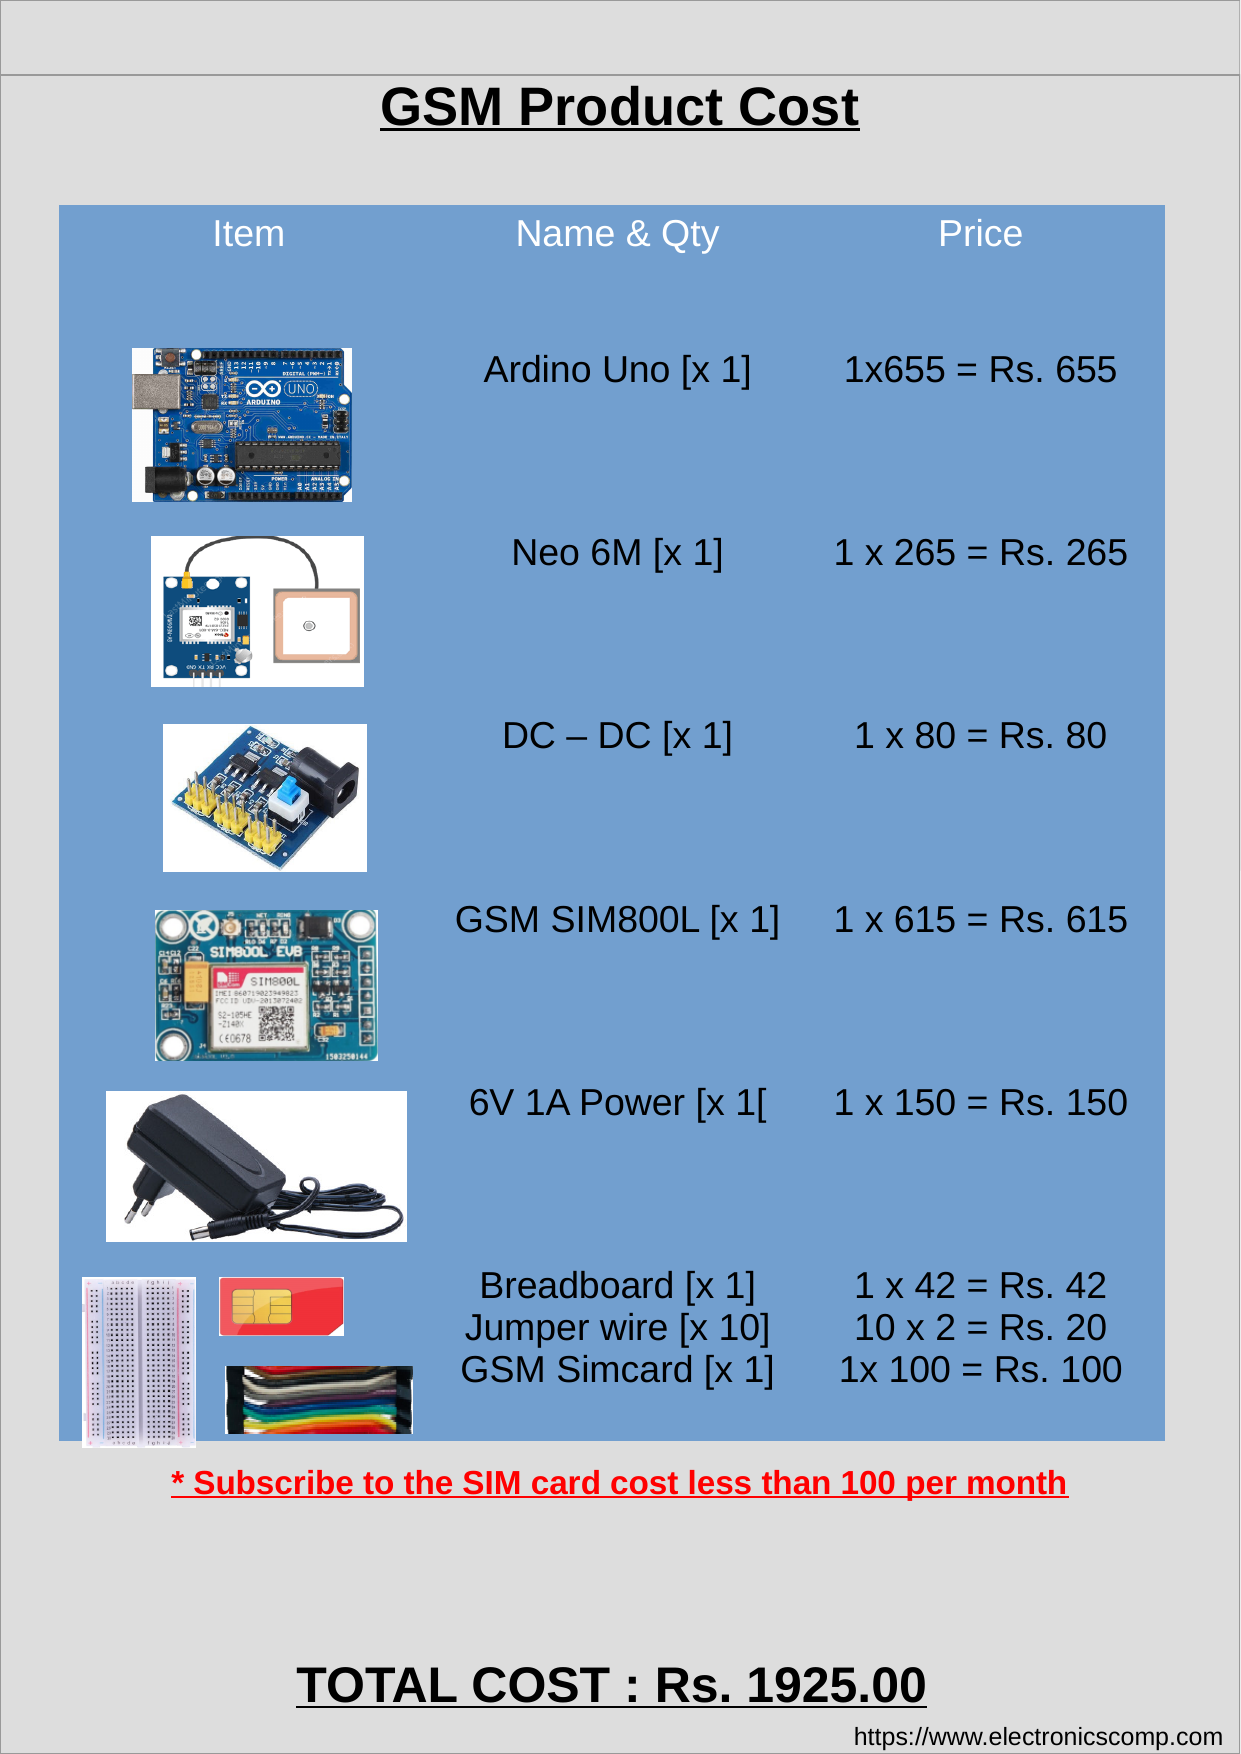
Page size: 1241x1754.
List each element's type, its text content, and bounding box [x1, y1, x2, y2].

picture [132, 348, 352, 502]
table_cell 1 x 265 = Rs. 265 [796, 524, 1165, 708]
table_cell [59, 891, 439, 1074]
table_cell [59, 1257, 439, 1441]
table_cell Ardino Uno [x 1] [439, 341, 796, 524]
table_cell 1 x 80 = Rs. 80 [796, 708, 1165, 891]
table_cell Breadboard [x 1] Jumper wire [x 10] GSM Simcard [x 1] [439, 1257, 796, 1441]
picture [82, 1277, 196, 1448]
table_cell 1 x 42 = Rs. 42 10 x 2 = Rs. 20 1x 100 = Rs. 100 [796, 1257, 1165, 1441]
picture [225, 1366, 413, 1434]
picture [155, 910, 378, 1061]
table_cell DC – DC [x 1] [439, 708, 796, 891]
table_cell 1 x 615 = Rs. 615 [796, 891, 1165, 1074]
table_cell [59, 341, 439, 524]
table_cell 1 x 150 = Rs. 150 [796, 1074, 1165, 1257]
table_cell 1x655 = Rs. 655 [796, 341, 1165, 524]
table_cell 6V 1A Power [x 1[ [439, 1074, 796, 1257]
table_cell [59, 708, 439, 891]
table_header Item [59, 205, 439, 341]
text_box [0, 1533, 1241, 1754]
text_box TOTAL COST : Rs. 1925.00 [49, 1650, 1175, 1721]
table_header Name & Qty [439, 205, 796, 341]
text_box [0, 145, 1241, 1456]
picture [106, 1091, 407, 1242]
picture [219, 1277, 344, 1336]
picture [163, 724, 367, 872]
table_cell Neo 6M [x 1] [439, 524, 796, 708]
text_box GSM Product Cost [0, 69, 1241, 145]
text_box https://www.electronicscomp.com [742, 1715, 1241, 1754]
table_cell [59, 524, 439, 708]
picture [151, 536, 364, 687]
table_cell [59, 1074, 439, 1257]
table_header Price [796, 205, 1165, 341]
table_cell GSM SIM800L [x 1] [439, 891, 796, 1074]
text_box * Subscribe to the SIM card cost less than 100 per month [0, 1456, 1241, 1533]
